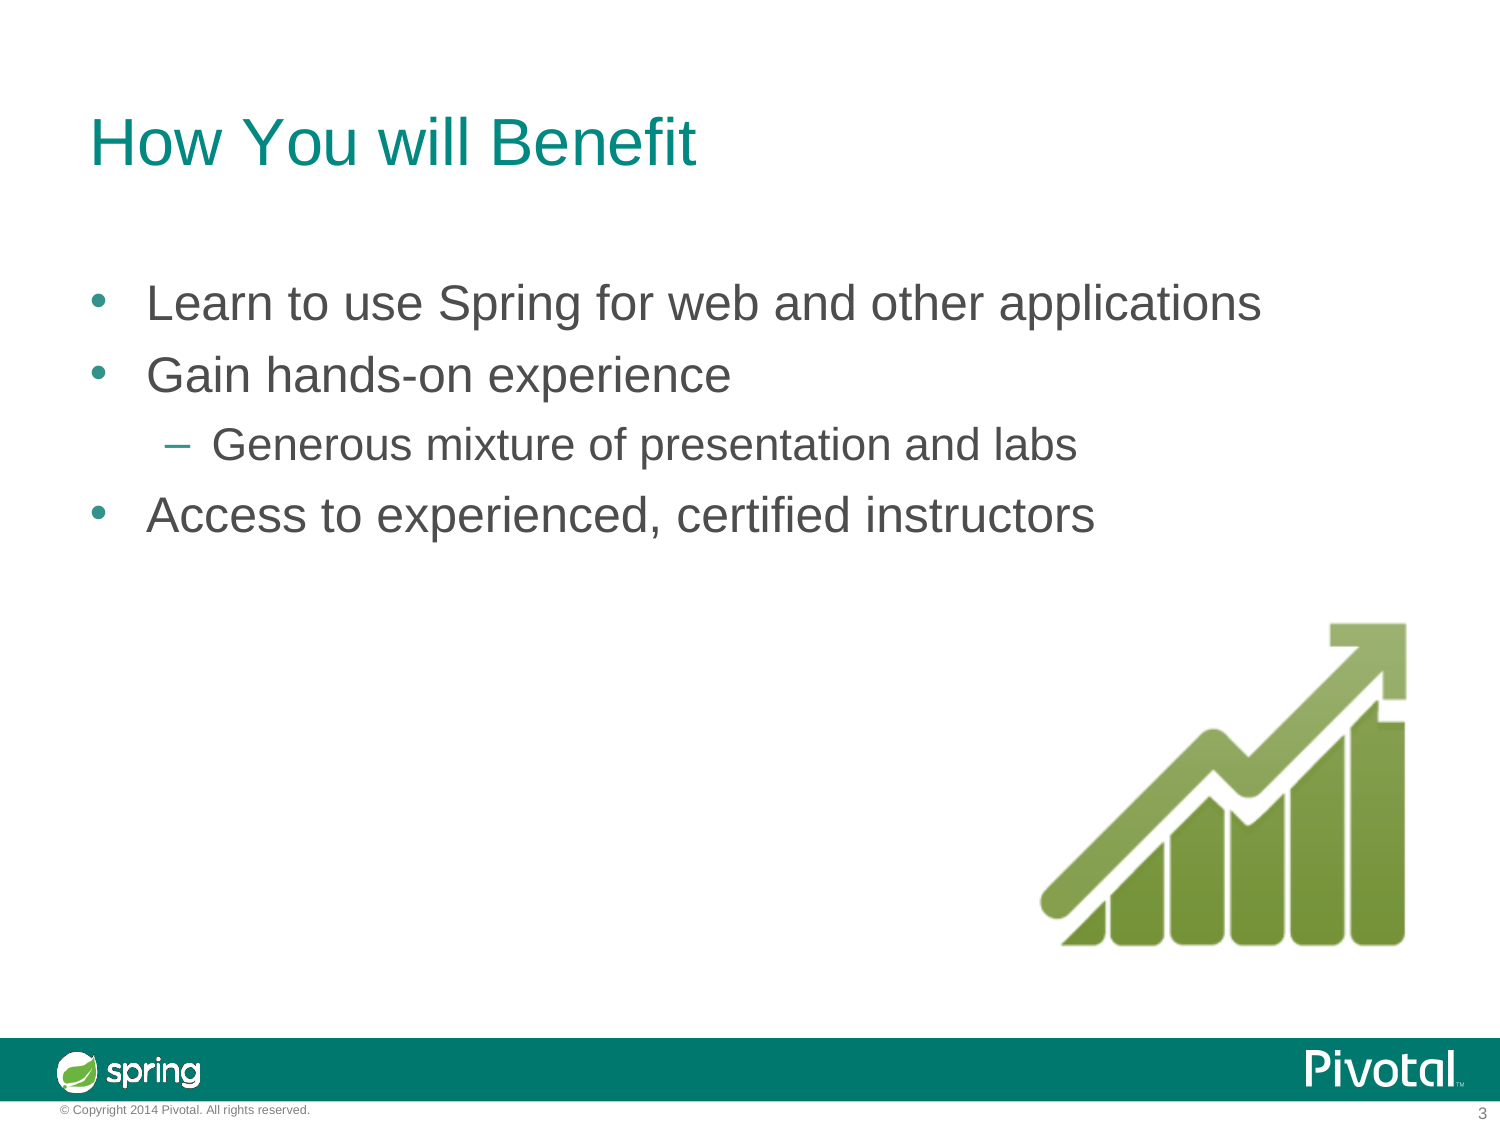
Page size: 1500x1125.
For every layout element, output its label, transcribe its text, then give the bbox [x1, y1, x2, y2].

list Learn to use Spring for web and other applications Gain hands-on experience Generous mixture of presentation and labs Access to experienced, certified instructors [75, 262, 1426, 1005]
title How You will Benefit [75, 45, 1426, 233]
picture [1306, 1050, 1464, 1087]
picture [32, 1041, 210, 1103]
